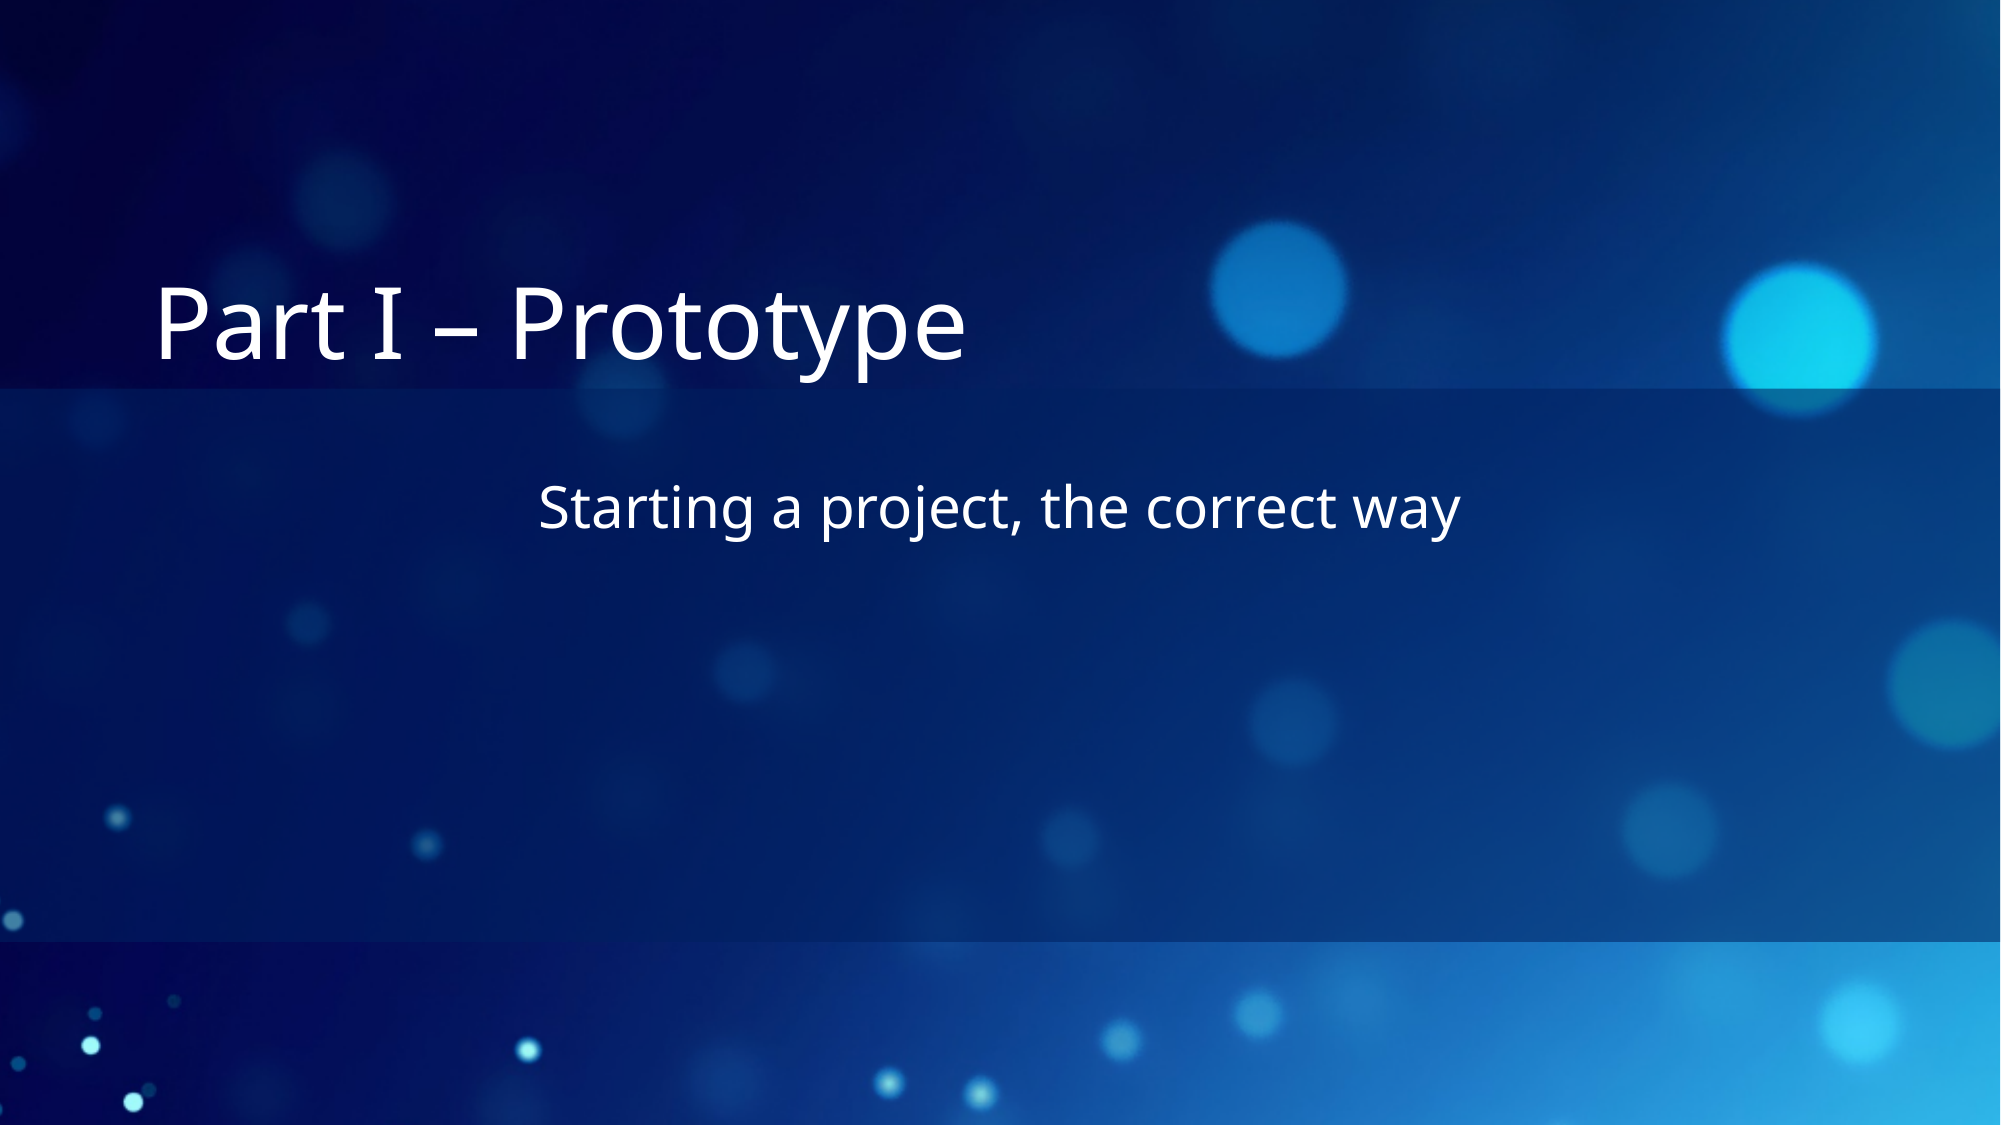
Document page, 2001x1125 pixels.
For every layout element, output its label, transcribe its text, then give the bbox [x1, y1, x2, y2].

title Part I – Prototype [137, 129, 1863, 389]
list Starting a project, the correct way [137, 390, 1863, 942]
